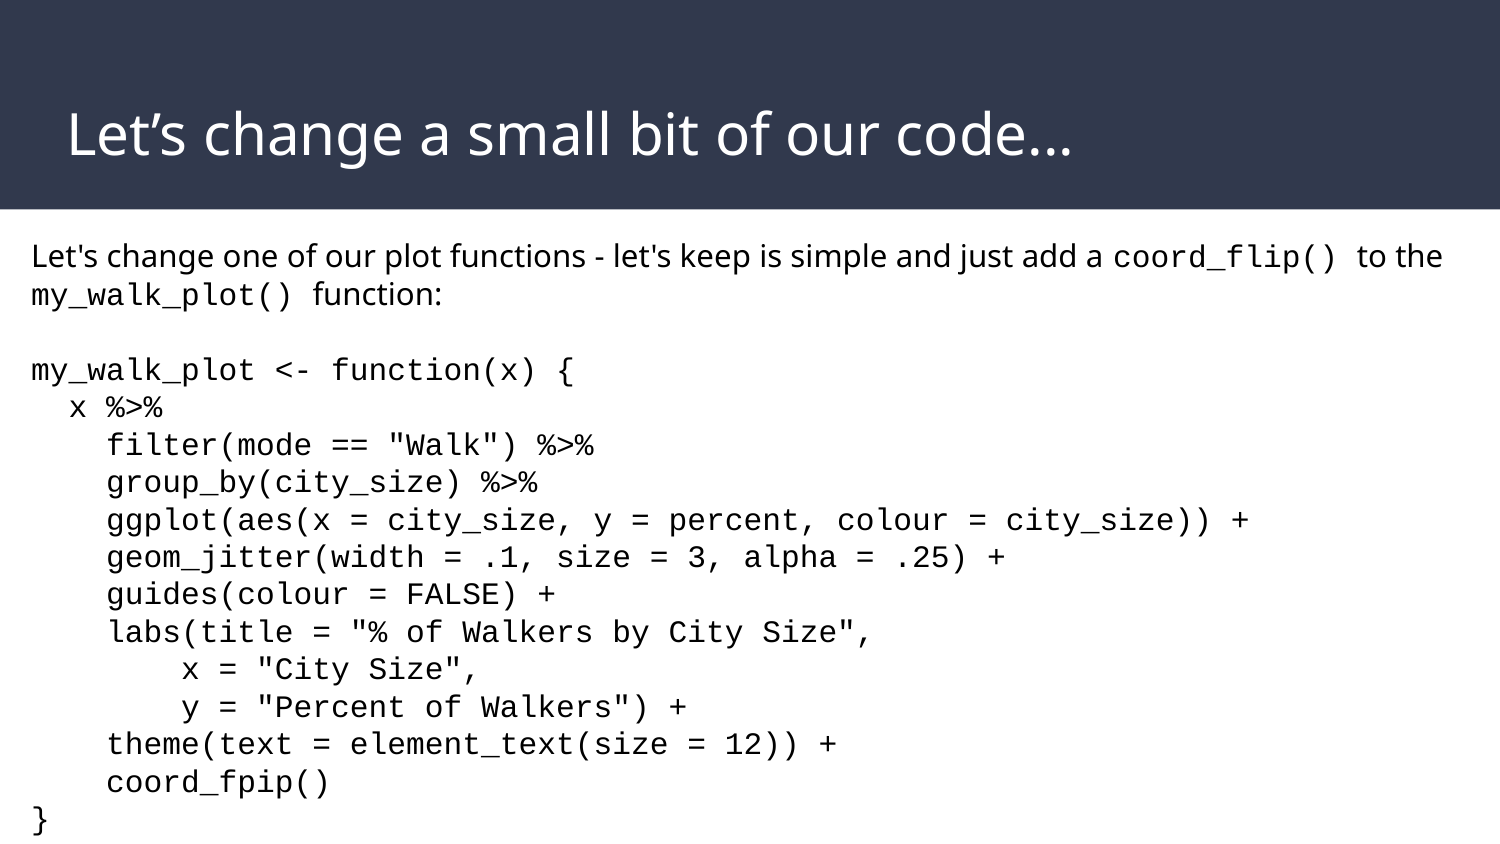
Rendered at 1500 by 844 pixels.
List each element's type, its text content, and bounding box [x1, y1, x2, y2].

text_box Let's change one of our plot functions - let's keep is simple and just add a coord_flip() to the my_walk_plot() function: my_walk_plot <- function(x) { x %>% filter(mode == "Walk") %>% group_by(city_size) %>% ggplot(aes(x = city_size, y = percent, colour = city_size)) + geom_jitter(width = .1, size = 3, alpha = .25) + guides(colour = FALSE) + labs(title = "% of Walkers by City Size", x = "City Size", y = "Percent of Walkers") + theme(text = element_text(size = 12)) + coord_fpip() } [16, 221, 1486, 829]
title Let’s change a small bit of our code... [51, 82, 1449, 185]
